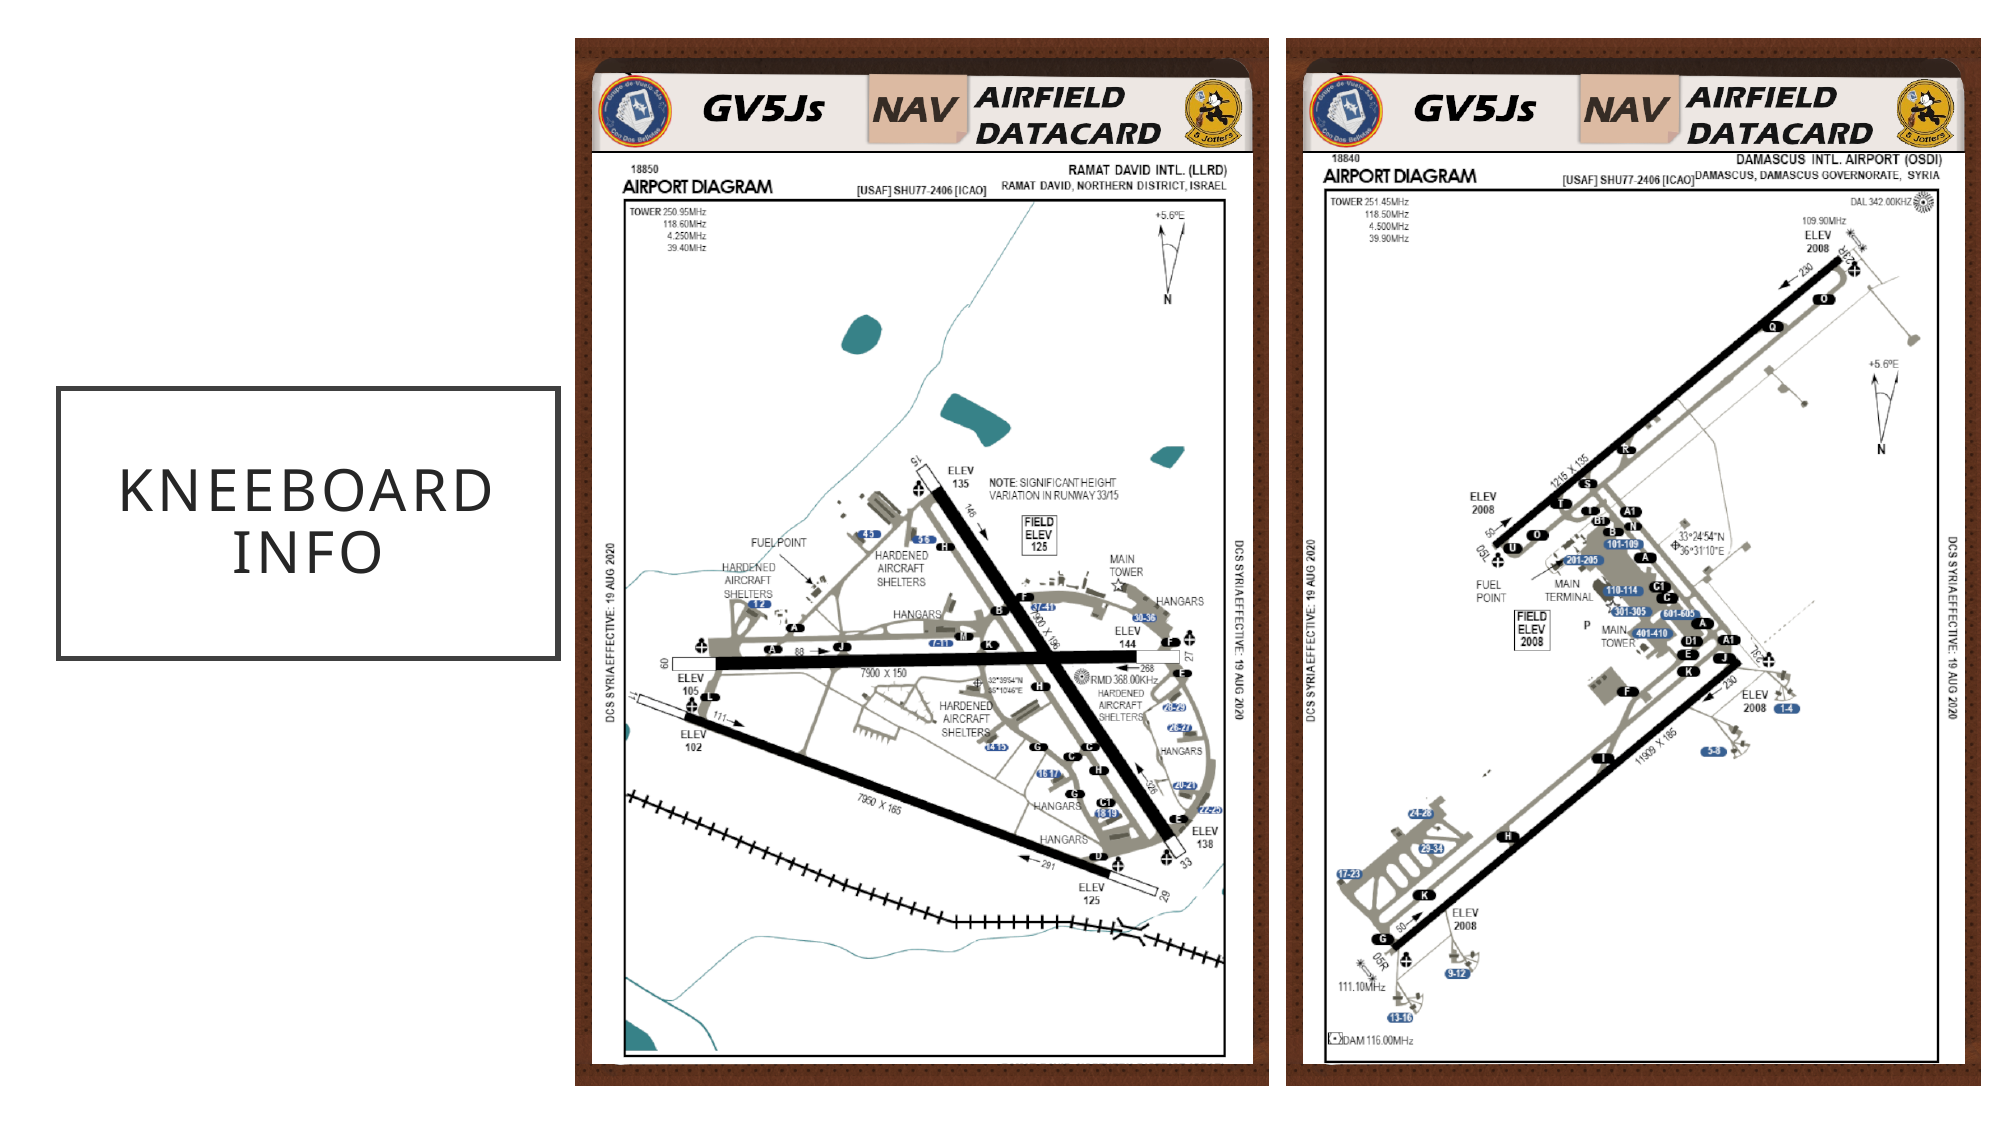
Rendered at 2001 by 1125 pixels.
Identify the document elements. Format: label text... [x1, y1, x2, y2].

title KNEEBOARD INFO [58, 388, 559, 659]
picture [1286, 38, 1981, 1086]
picture [575, 38, 1269, 1086]
